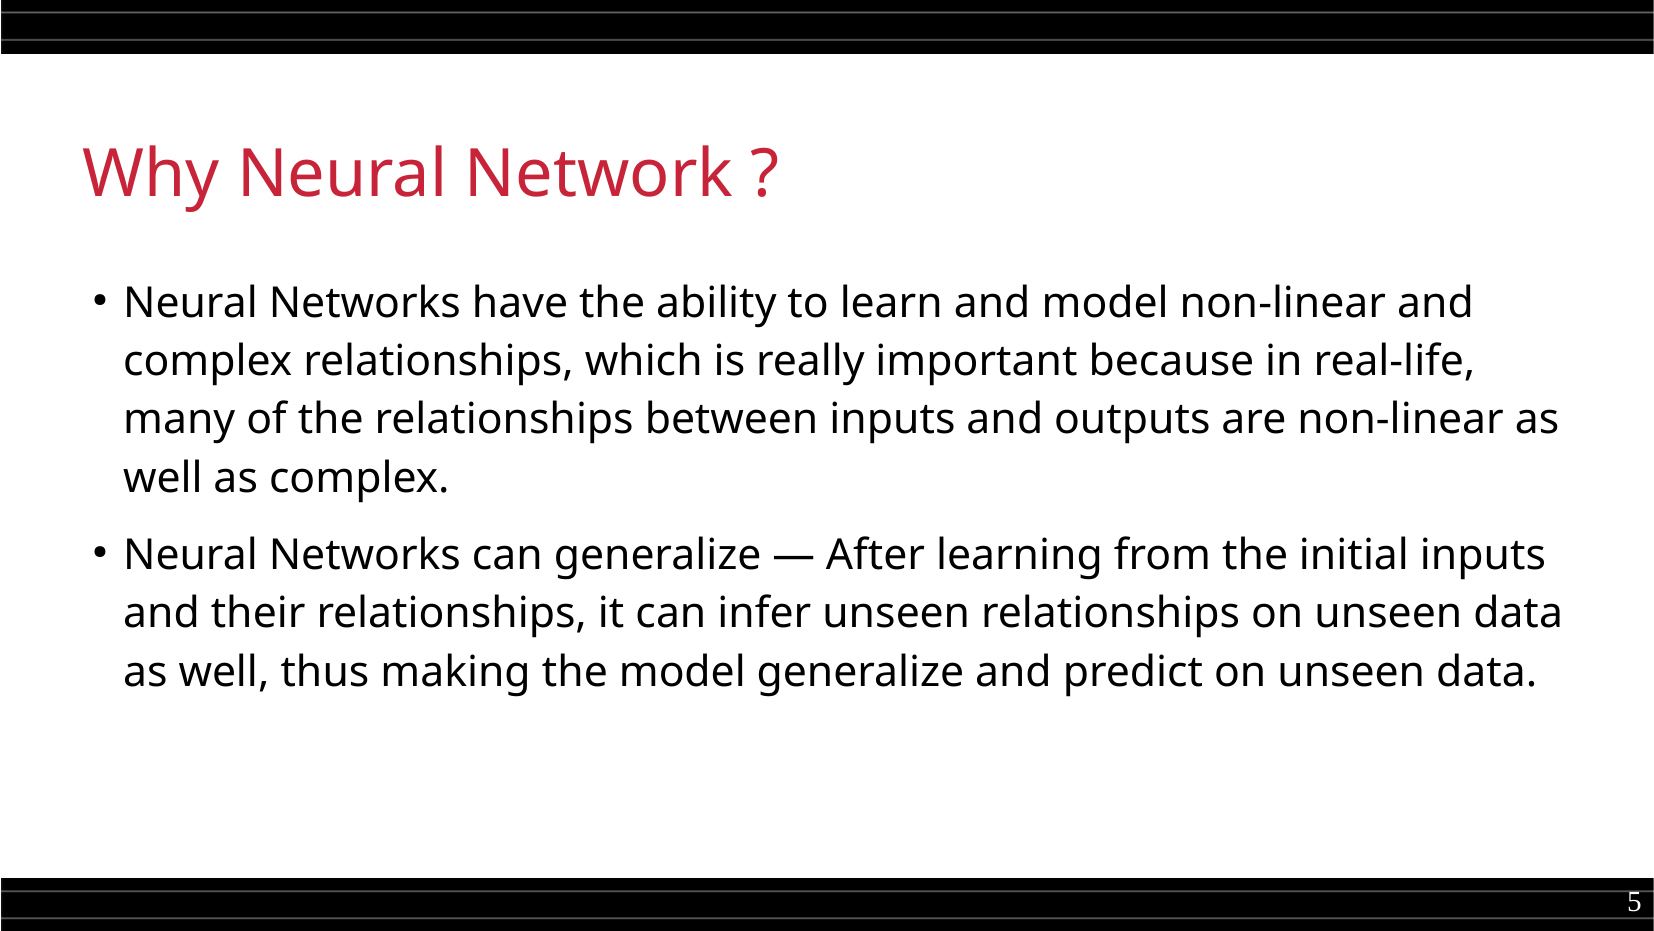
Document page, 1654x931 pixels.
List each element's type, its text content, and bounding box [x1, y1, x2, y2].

picture [1, 0, 1654, 54]
list Neural Networks have the ability to learn and model non-linear and complex relationships, which is really important because in real-life, many of the relationships between inputs and outputs are non-linear as well as complex. Neural Networks can generalize — After learning from the initial inputs and their relationships, it can infer unseen relationships on unseen data as well, thus making the model generalize and predict on unseen data. [82, 271, 1571, 758]
title Why Neural Network ? [82, 92, 1571, 249]
picture [1, 878, 1654, 931]
